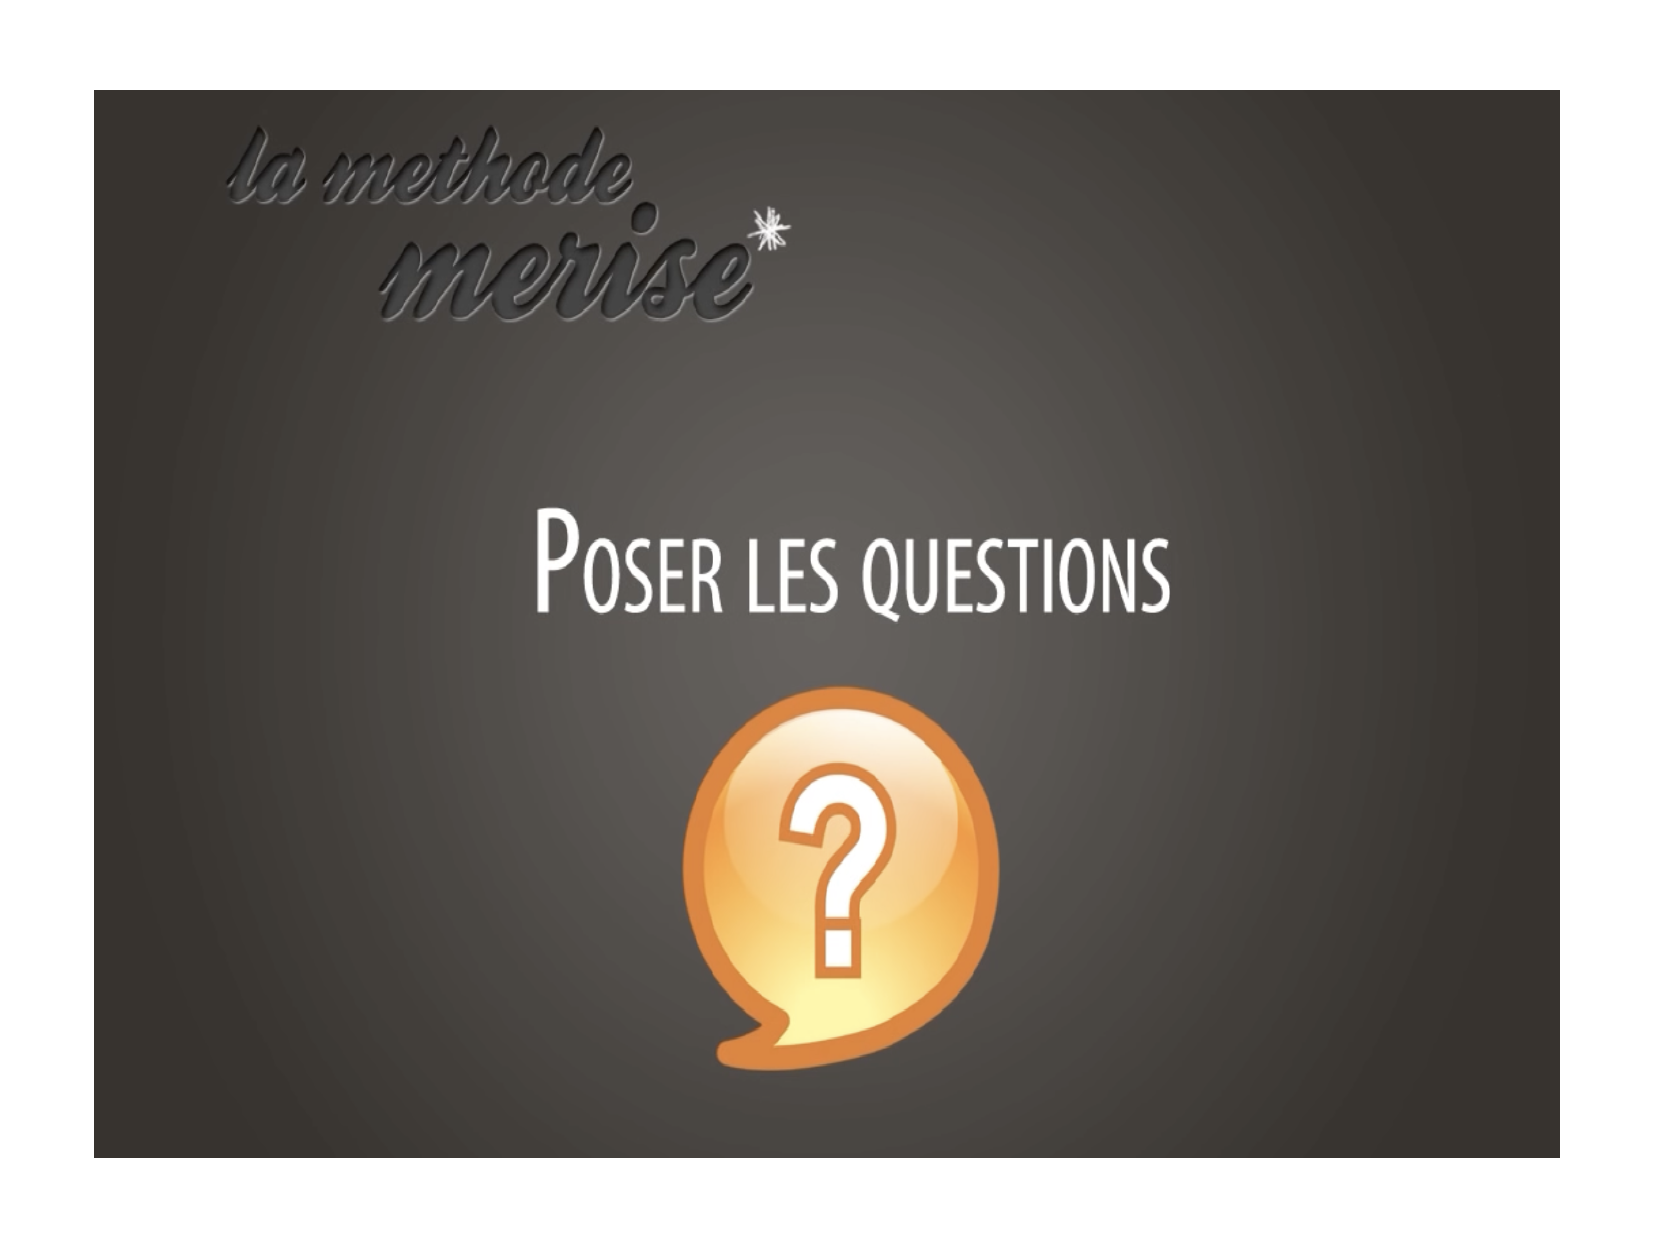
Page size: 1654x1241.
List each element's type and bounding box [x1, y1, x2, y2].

picture [94, 90, 1560, 1158]
